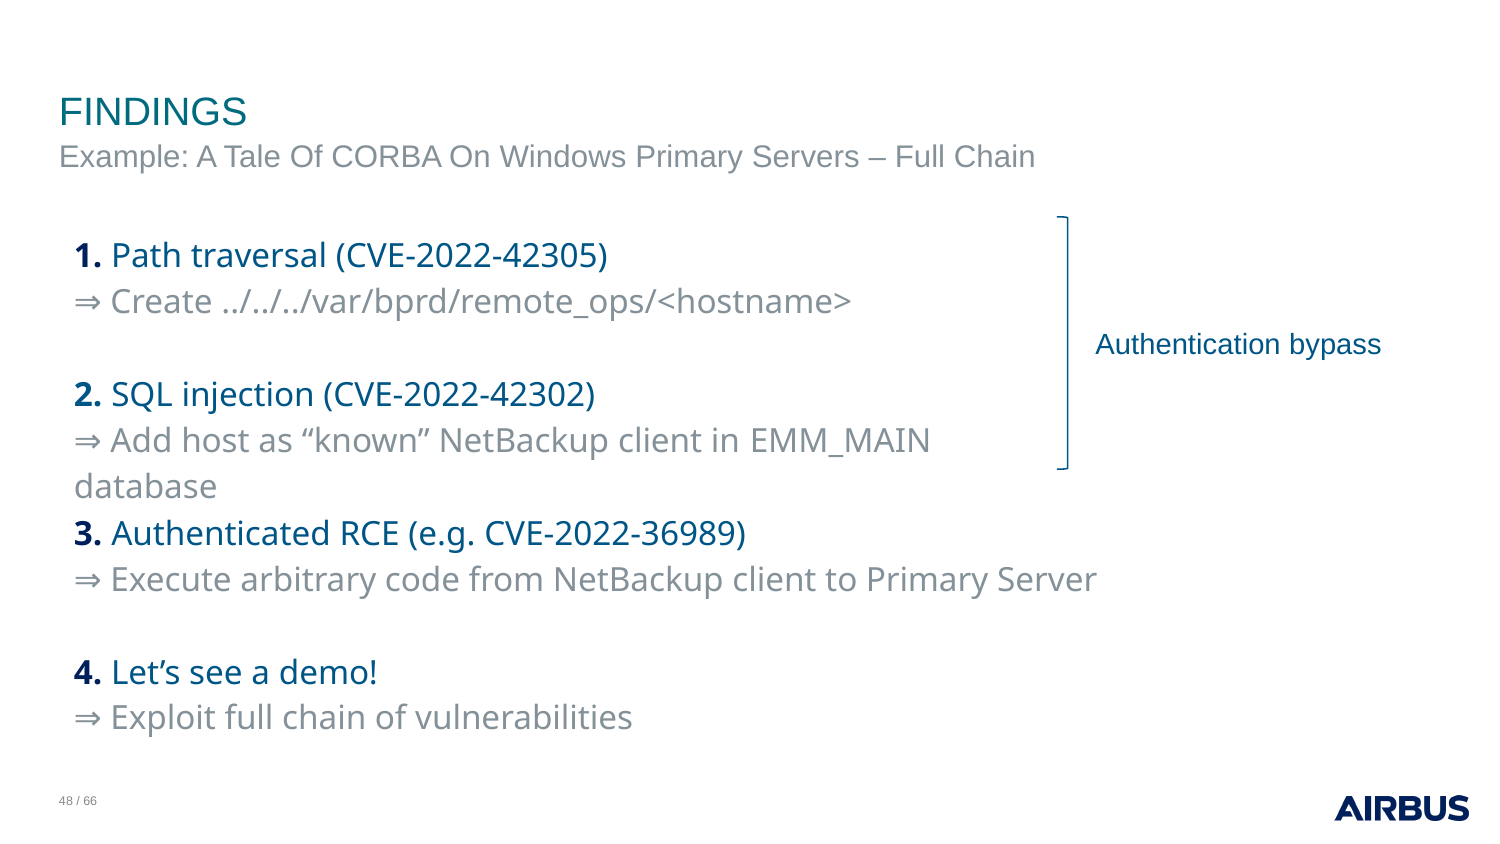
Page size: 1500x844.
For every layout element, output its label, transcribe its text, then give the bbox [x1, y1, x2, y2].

text_box 3. Authenticated RCE (e.g. CVE-2022-36989) ⇒ Execute arbitrary code from NetBackup client to Primary Server [58, 490, 1441, 613]
title FINDINGS Example: A Tale Of CORBA On Windows Primary Servers – Full Chain [58, 80, 1441, 192]
text_box Authentication bypass [1080, 310, 1432, 376]
picture [1334, 795, 1469, 821]
text_box 2. SQL injection (CVE-2022-42302) ⇒ Add host as “known” NetBackup client in EMM_MAIN database [58, 352, 1057, 490]
text_box 1. Path traversal (CVE-2022-42305) ⇒ Create ../../../var/bprd/remote_ops/<hostname> [58, 213, 1057, 335]
text_box 4. Let’s see a demo! ⇒ Exploit full chain of vulnerabilities [58, 629, 1441, 752]
